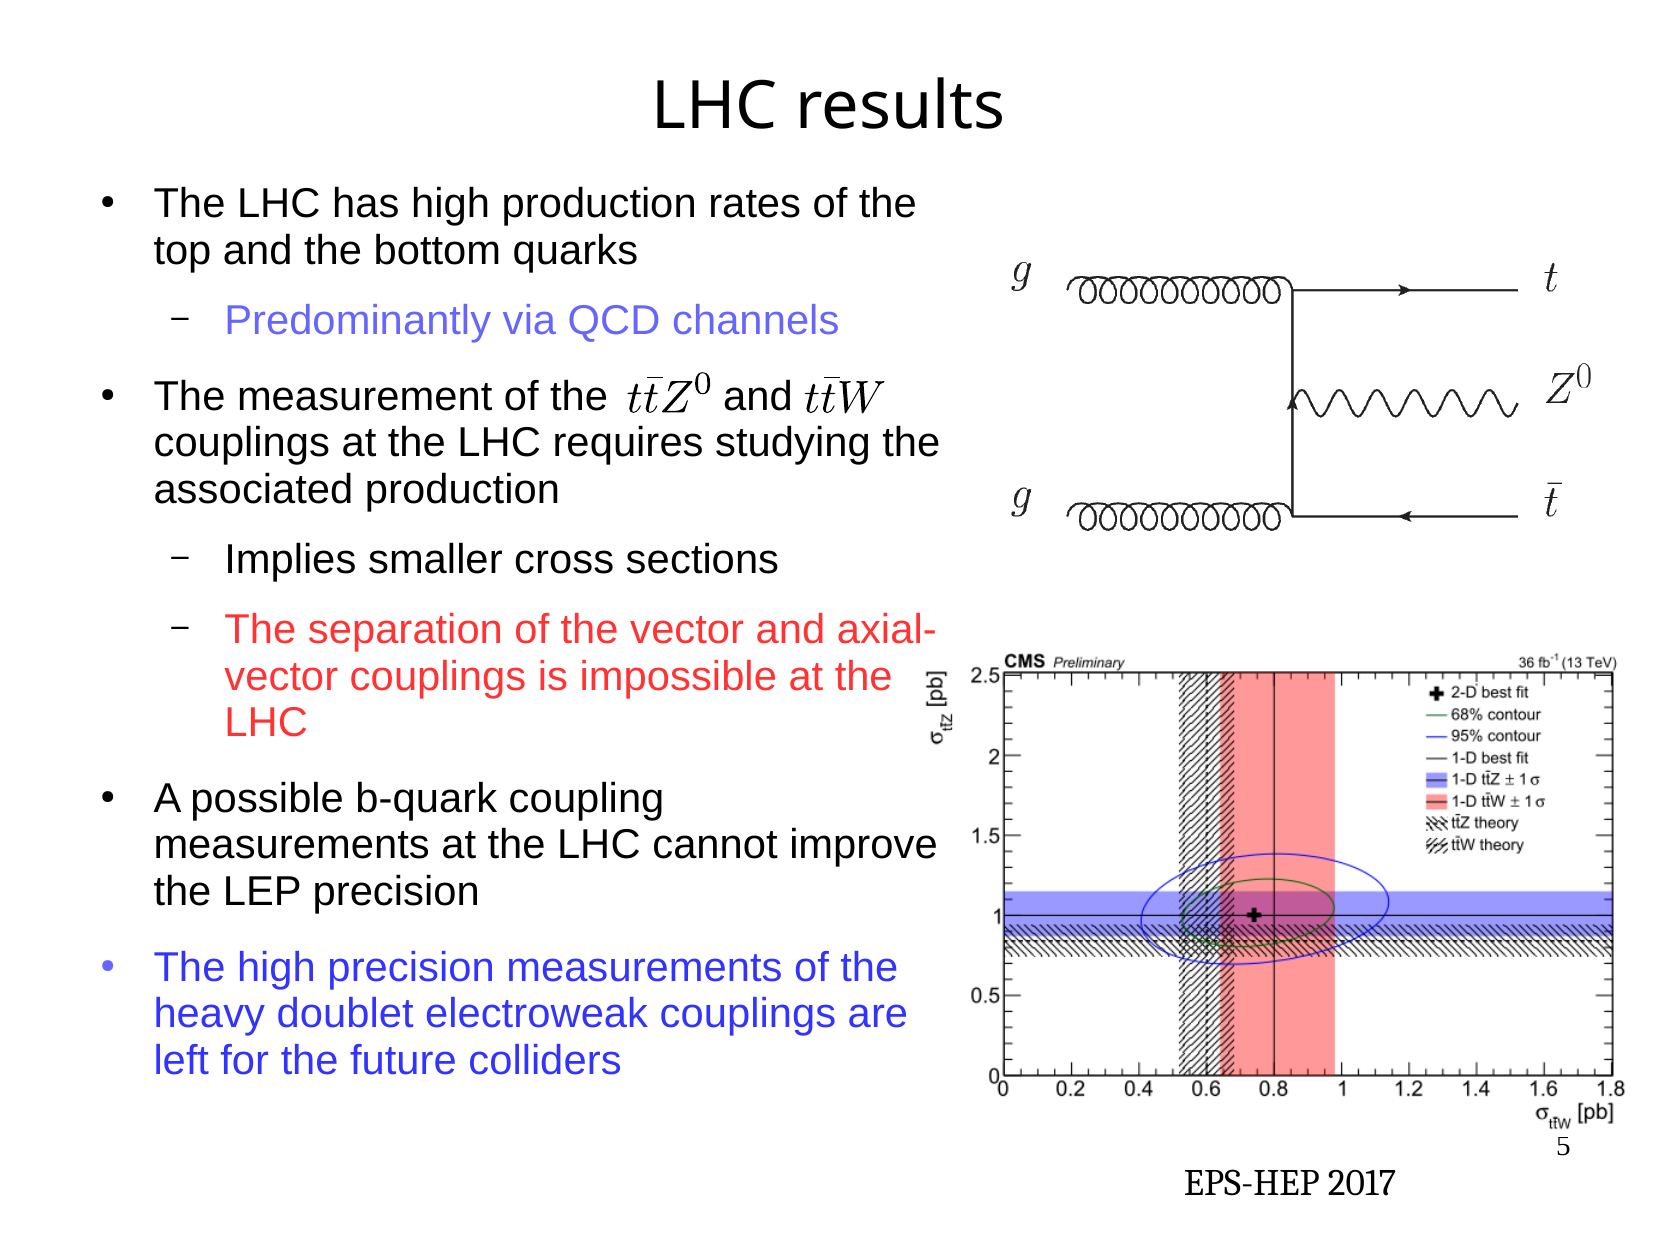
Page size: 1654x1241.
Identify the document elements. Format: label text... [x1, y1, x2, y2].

title LHC results [85, 52, 1571, 153]
text_box [803, 377, 886, 414]
text_box EPS-HEP 2017 [1169, 1154, 1549, 1241]
list The LHC has high production rates of the top and the bottom quarks Predominantly via QCD channels The measurement of the and ttW couplings at the LHC requires studying the associated production Implies smaller cross sections The separation of the vector and axial-vector couplings is impossible at the LHC A possible b-quark coupling measurements at the LHC cannot improve the LEP precision The high precision measurements of the heavy doublet electroweak couplings are left for the future colliders [82, 180, 949, 1171]
text_box [626, 372, 712, 413]
picture [1007, 250, 1610, 534]
picture [949, 640, 1640, 1137]
